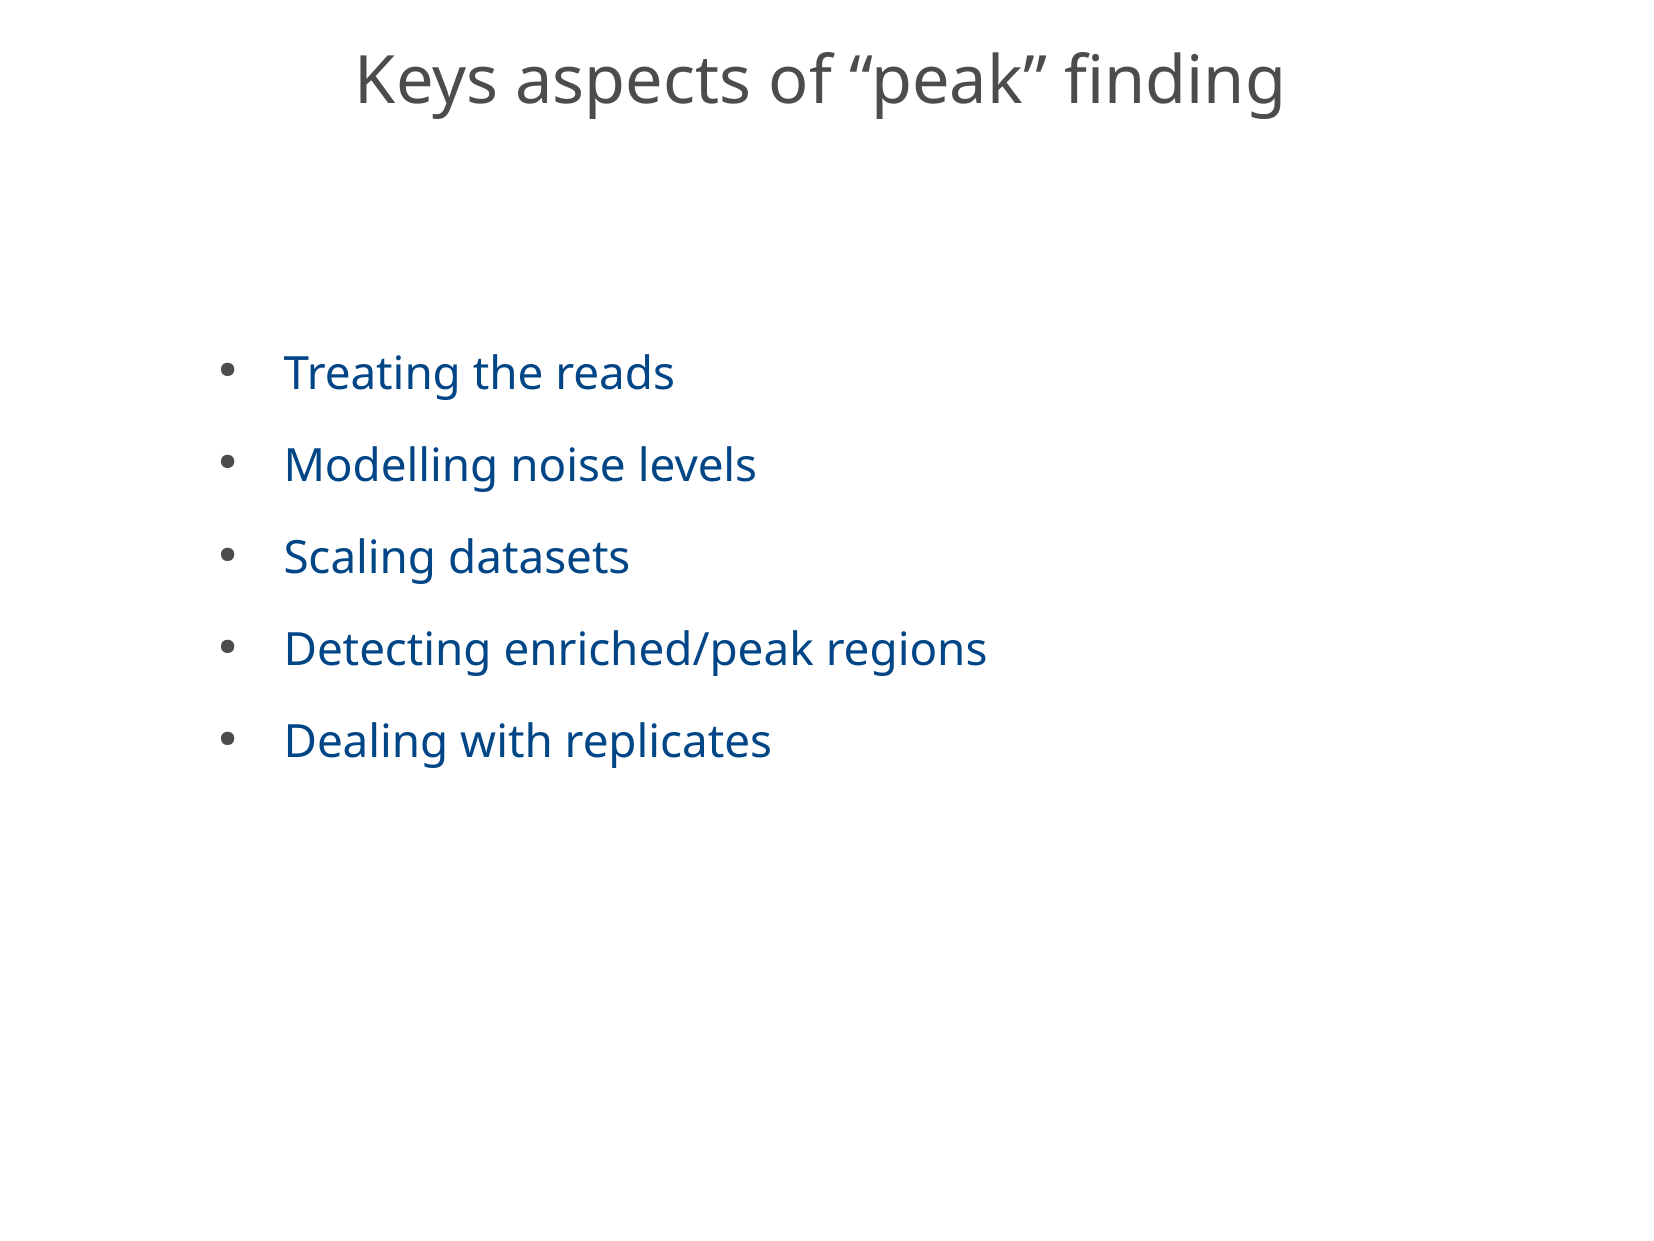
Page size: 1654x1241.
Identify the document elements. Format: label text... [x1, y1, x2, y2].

title Keys aspects of “peak” finding [76, 2, 1565, 154]
list Treating the reads Modelling noise levels Scaling datasets Detecting enriched/peak regions Dealing with replicates [200, 340, 1538, 942]
